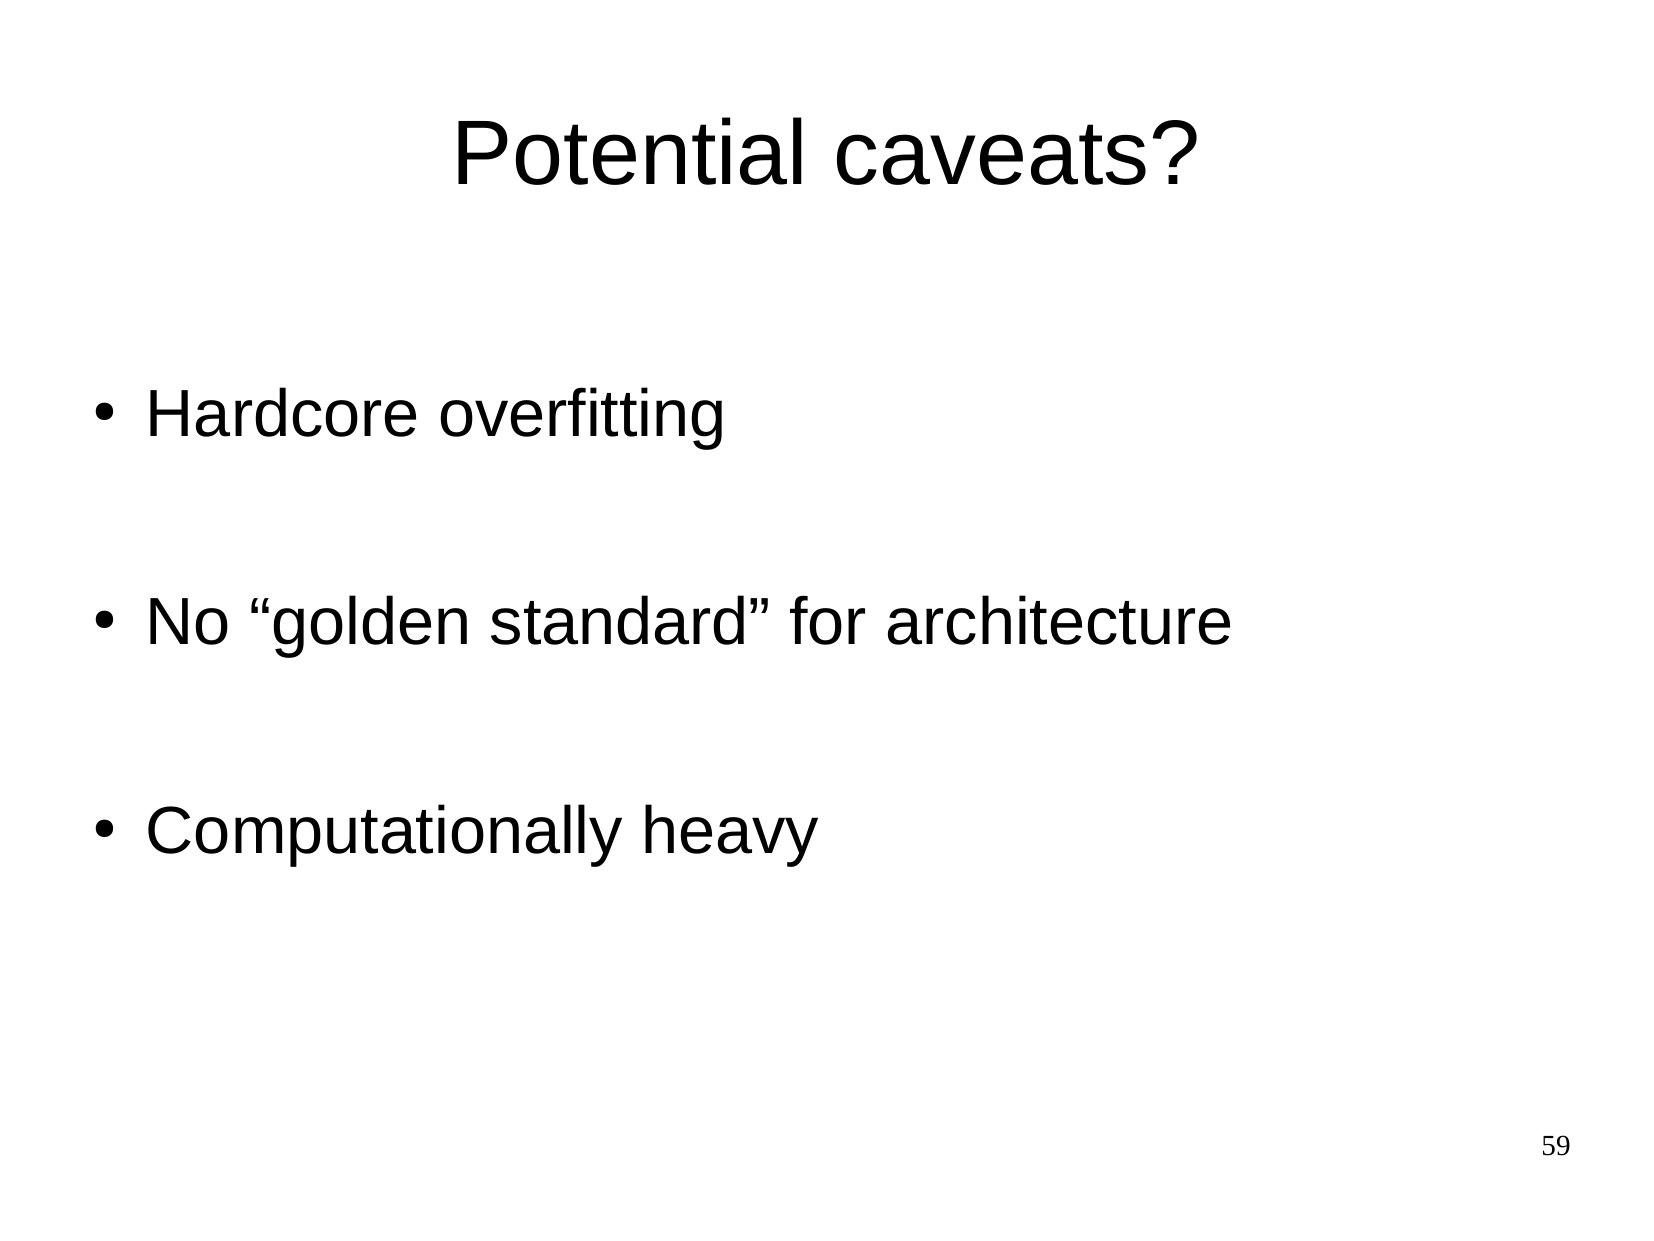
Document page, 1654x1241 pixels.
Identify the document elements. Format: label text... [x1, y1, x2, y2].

title Potential caveats? [82, 49, 1571, 257]
list Hardcore overfitting No “golden standard” for architecture Computationally heavy [75, 375, 1564, 1096]
